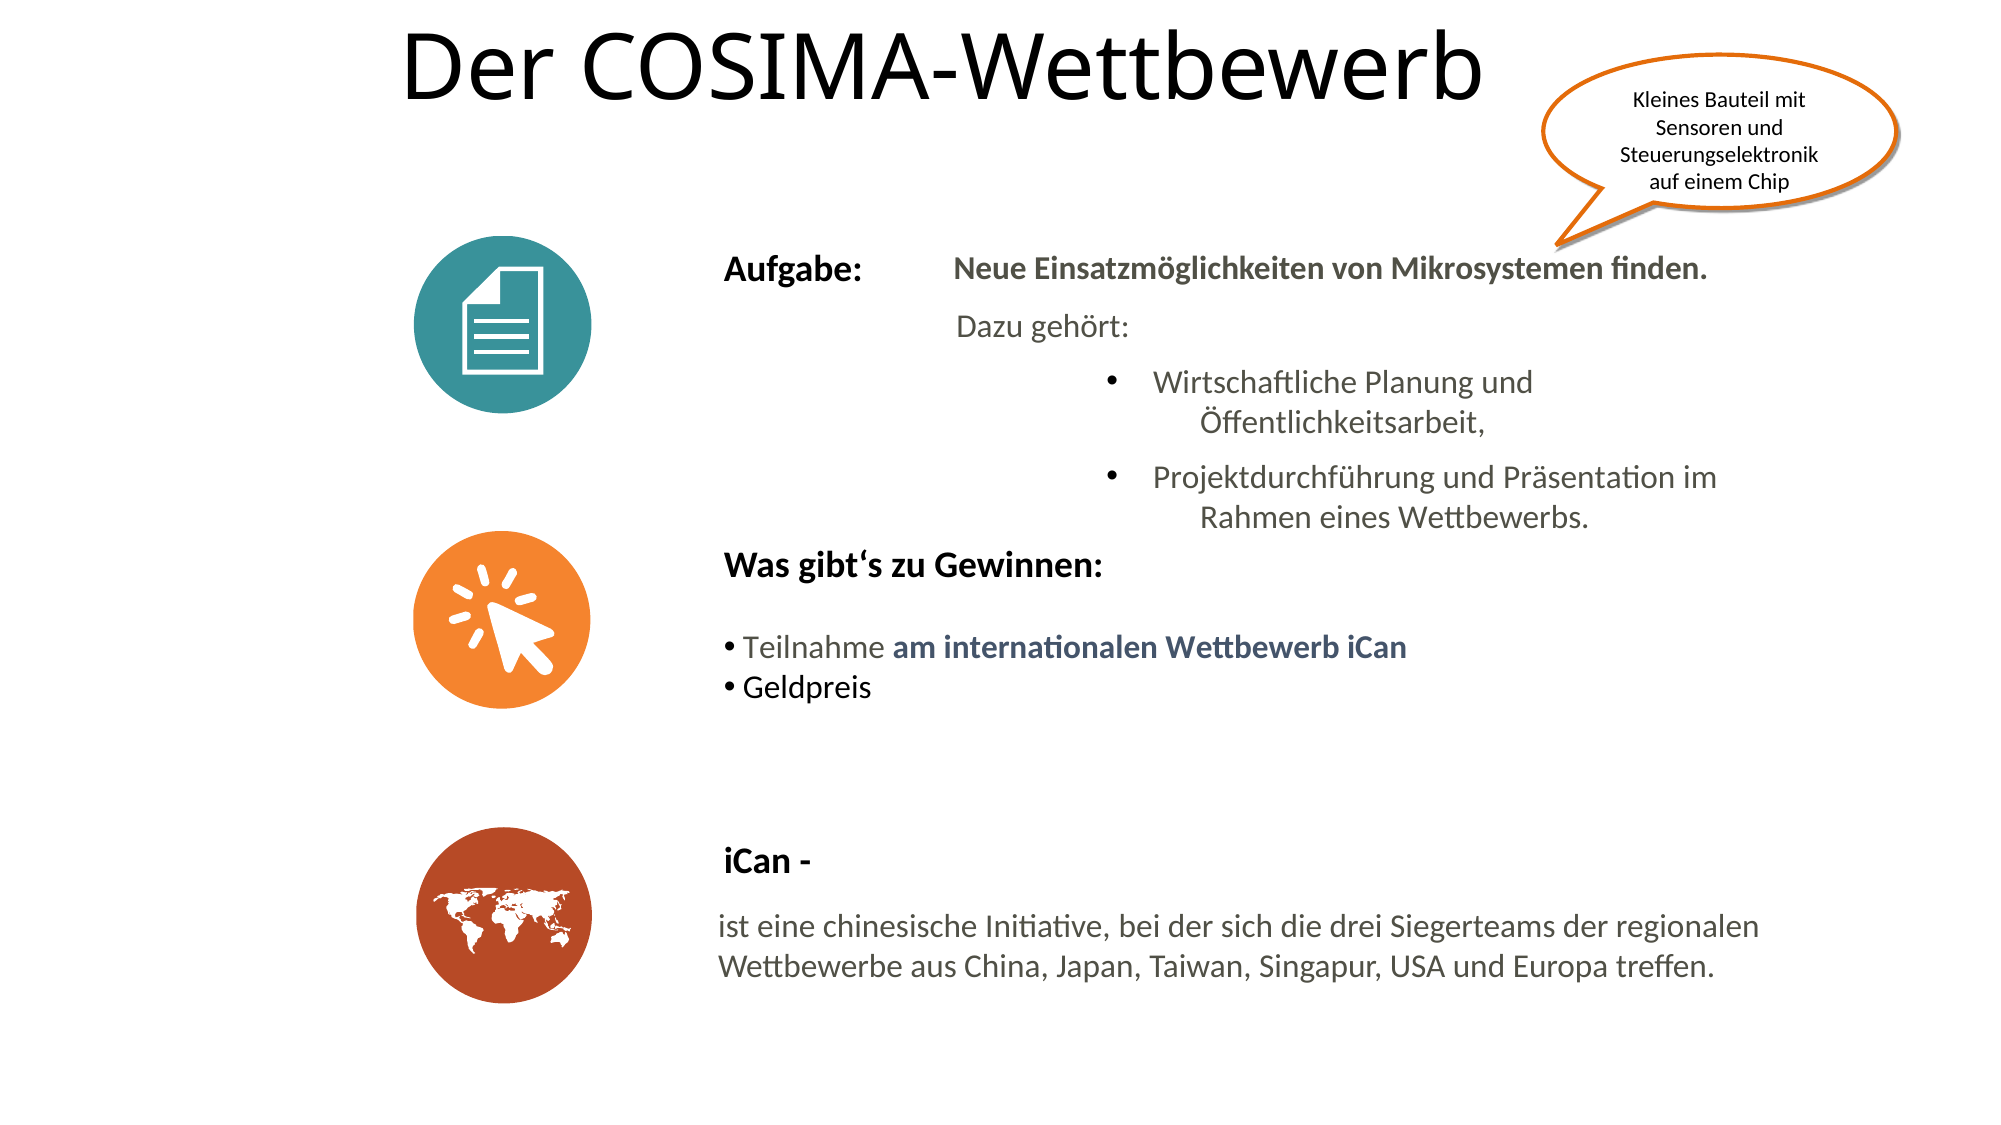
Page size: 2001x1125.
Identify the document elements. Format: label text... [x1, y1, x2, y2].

picture [416, 826, 592, 1004]
title Der COSIMA-Wettbewerb [384, 0, 2000, 179]
text_box Neue Einsatzmöglichkeiten von Mikrosystemen finden. [939, 239, 1939, 294]
text_box Kleines Bauteil mit Sensoren und Steuerungselektronik auf einem Chip [1543, 54, 1897, 246]
text_box Teilnahme am internationalen Wettbewerb iCan Geldpreis [708, 577, 1640, 714]
picture [413, 236, 592, 414]
text_box Aufgabe: [708, 236, 880, 297]
text_box ist eine chinesische Initiative, bei der sich die drei Siegerteams der regionalen Wettbewerbe aus China, Japan, Taiwan, Singapur, USA und Europa treffen. [703, 896, 1790, 991]
text_box Dazu gehört: Wirtschaftliche Planung und Öffentlichkeitsarbeit, Projektdurchführung und Präsentation im Rahmen eines Wettbewerbs. [941, 296, 1831, 570]
text_box Was gibt‘s zu Gewinnen: [708, 532, 1122, 577]
text_box iCan - [708, 828, 828, 890]
picture [413, 531, 591, 709]
